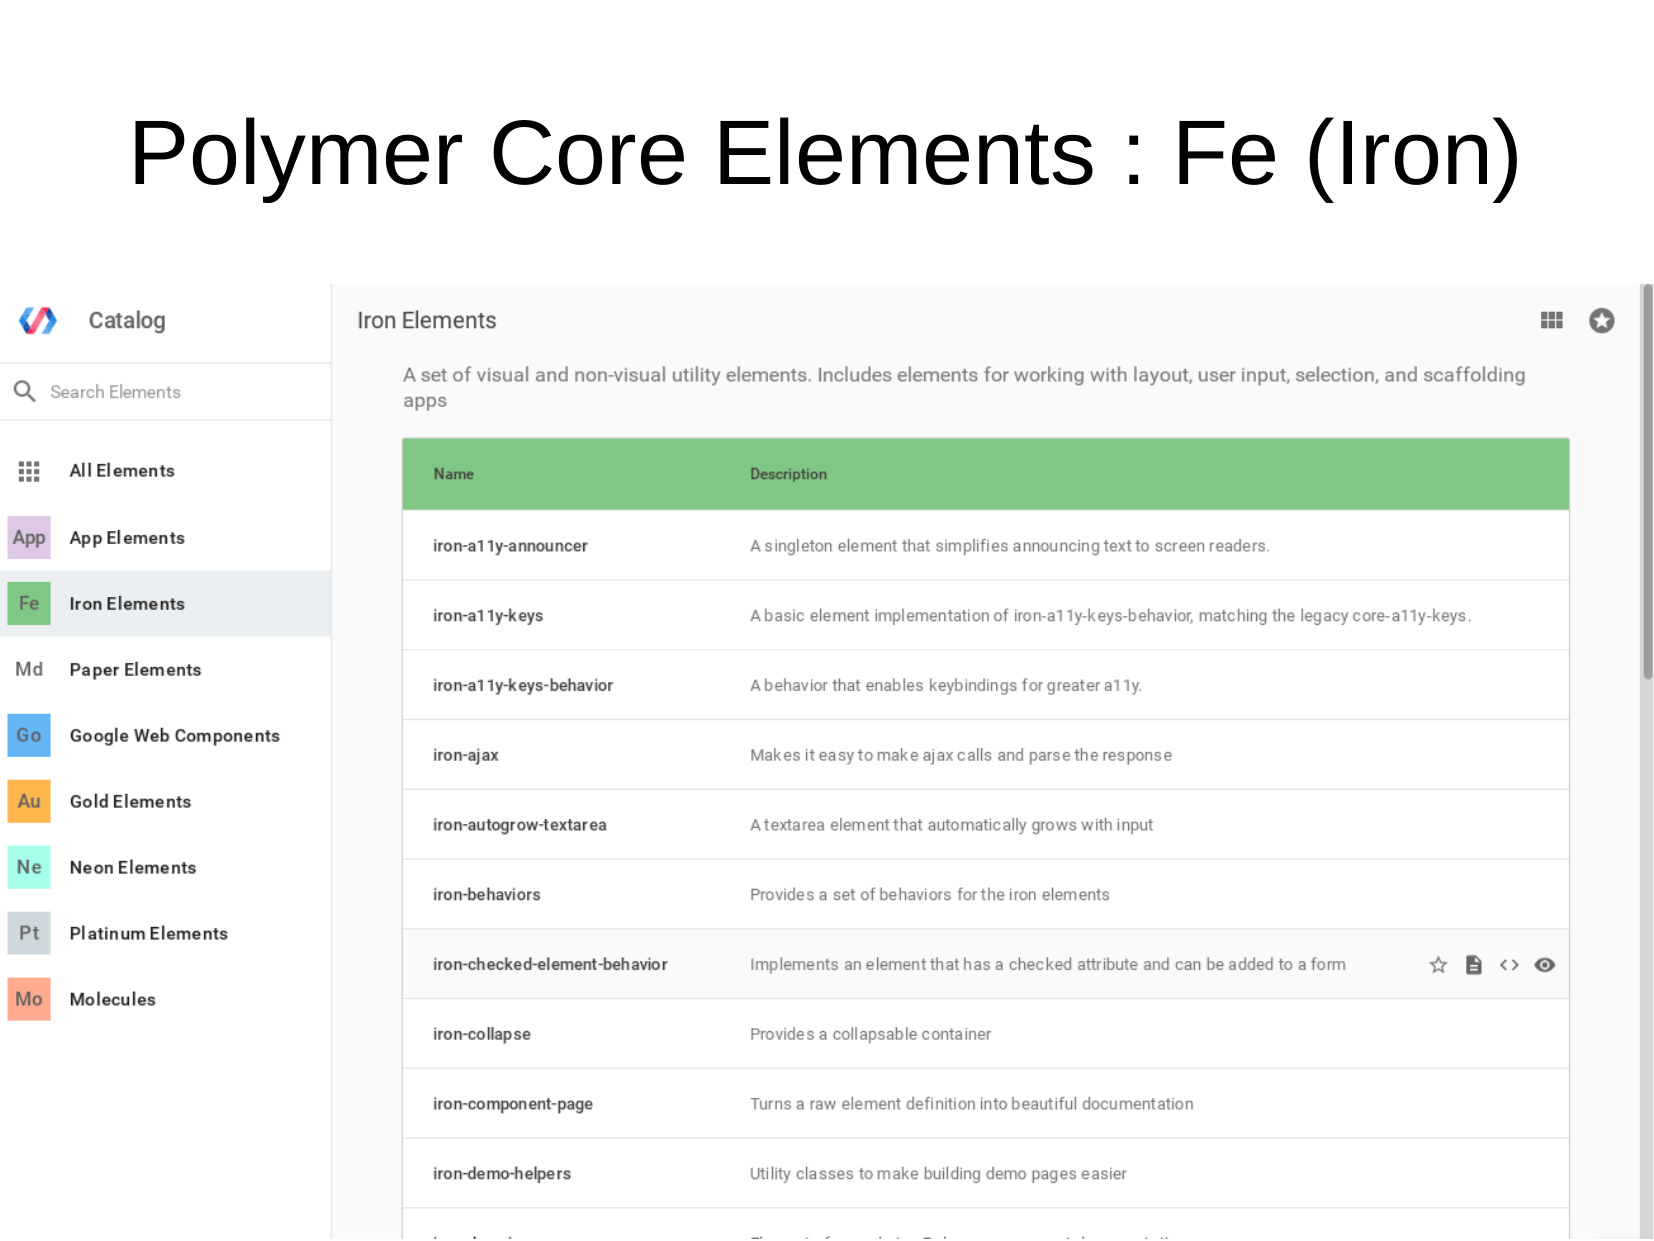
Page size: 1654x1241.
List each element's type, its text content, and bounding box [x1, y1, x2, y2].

picture [0, 284, 1654, 1240]
title Polymer Core Elements : Fe (Iron) [82, 49, 1571, 257]
